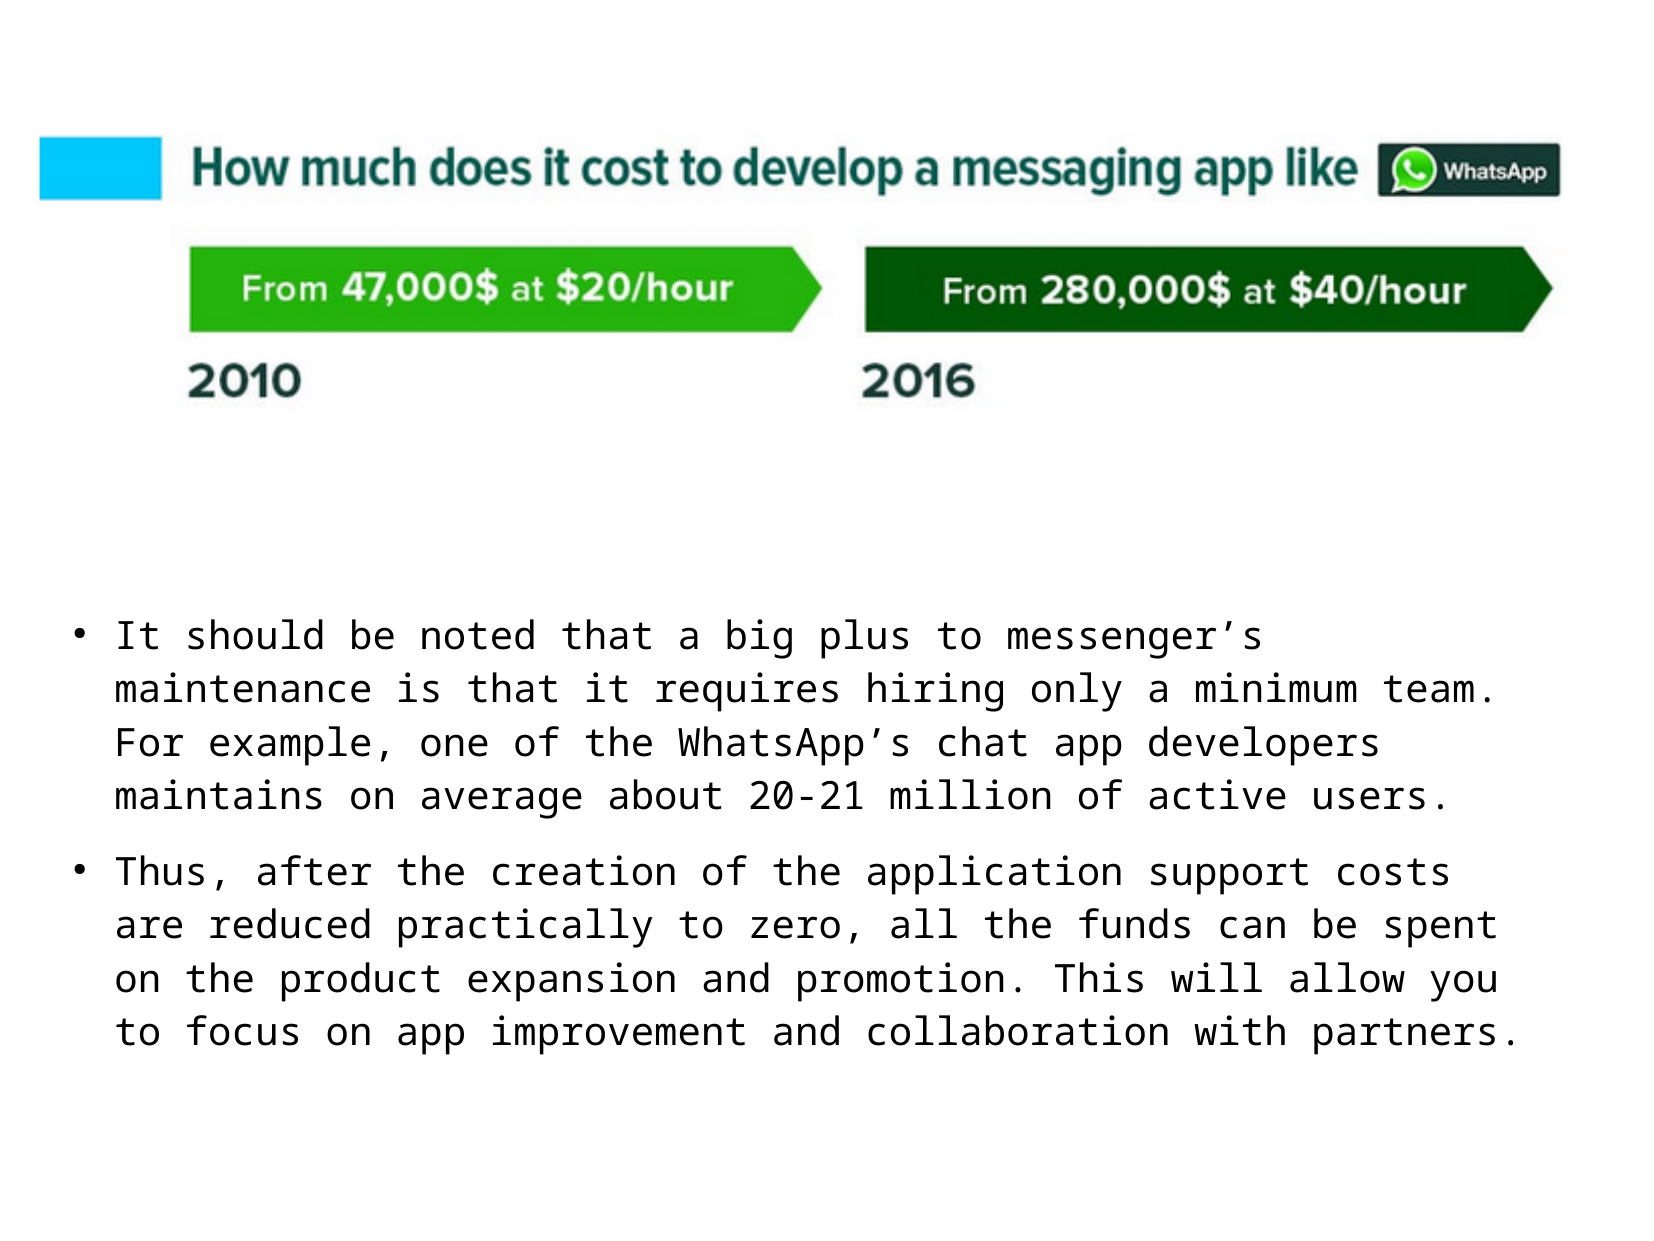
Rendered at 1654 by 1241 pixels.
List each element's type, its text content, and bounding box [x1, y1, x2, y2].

list It should be noted that a big plus to messenger’s maintenance is that it requires hiring only a minimum team. For example, one of the WhatsApp’s chat app developers maintains on average about 20-21 million of active users. Thus, after the creation of the application support costs are reduced practically to zero, all the funds can be spent on the product expansion and promotion. This will allow you to focus on app improvement and collaboration with partners. [59, 531, 1548, 1134]
picture [30, 118, 1607, 426]
